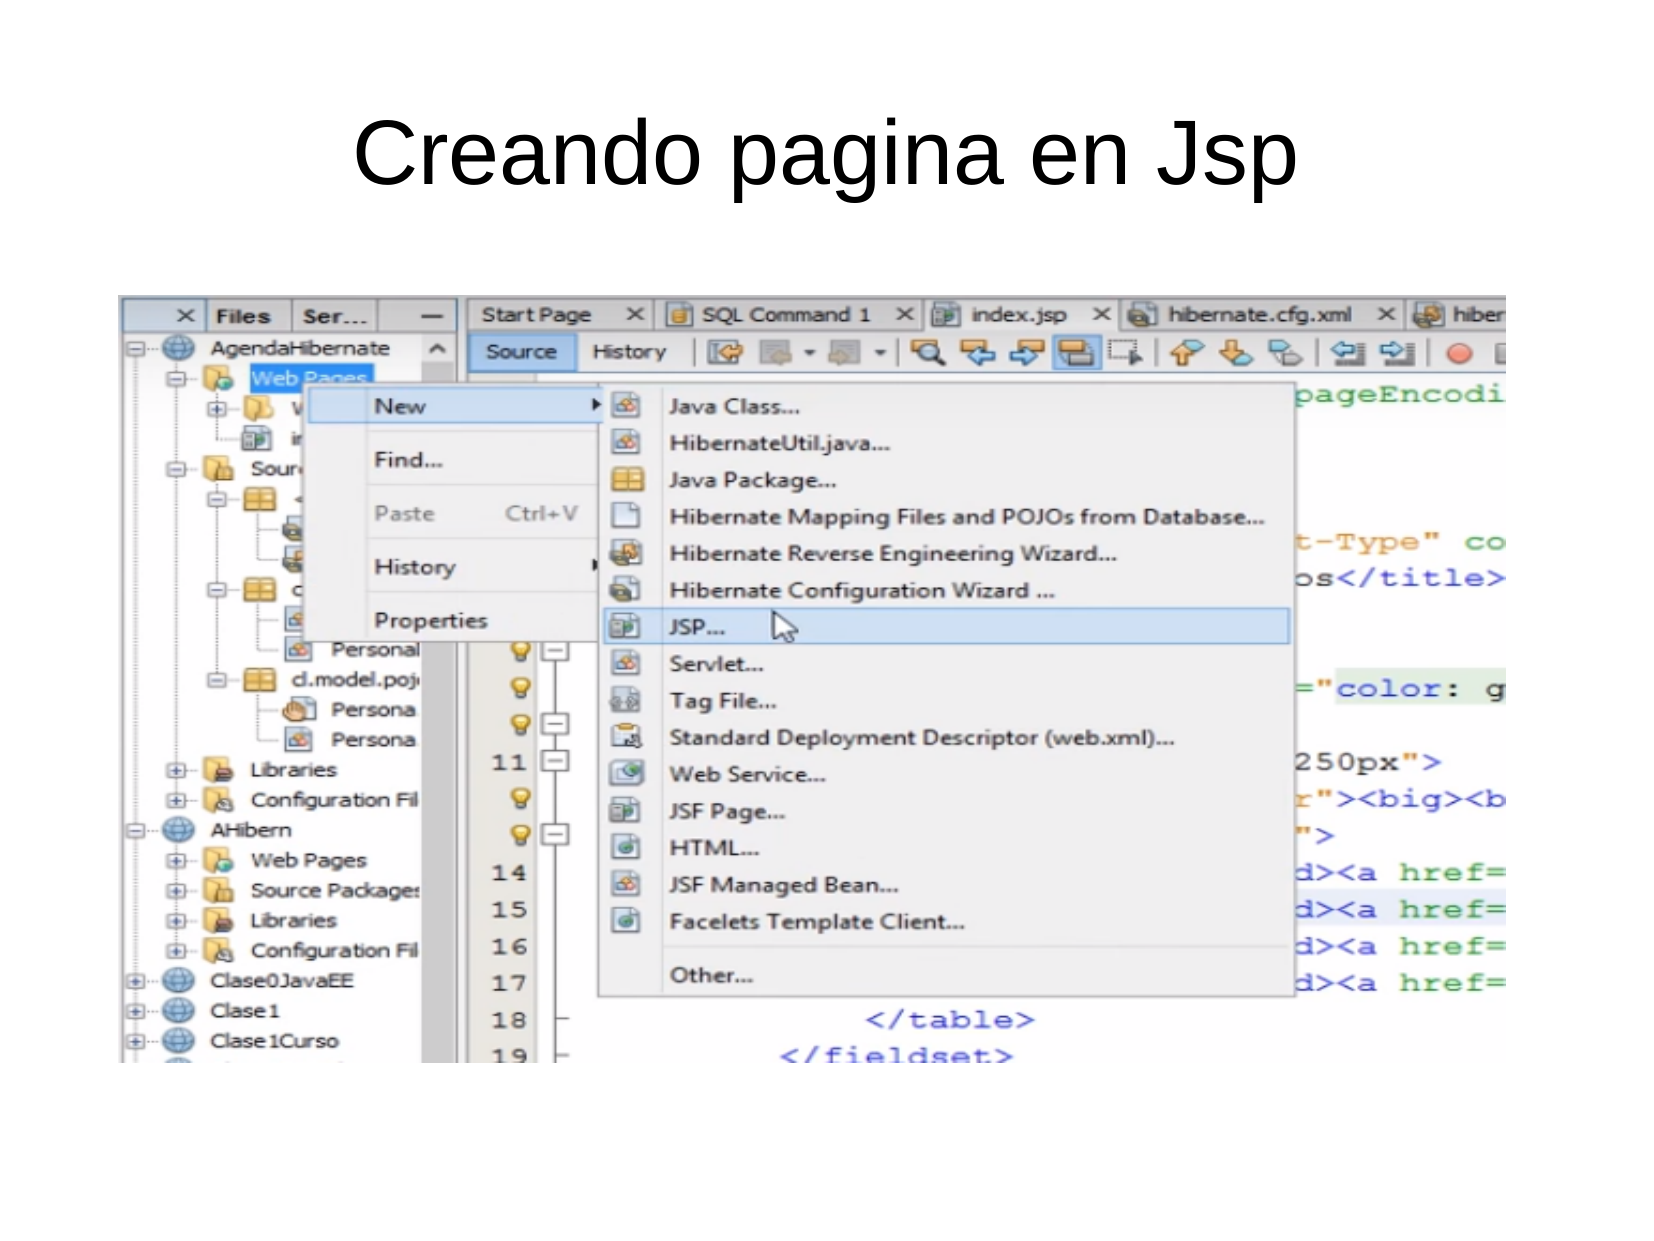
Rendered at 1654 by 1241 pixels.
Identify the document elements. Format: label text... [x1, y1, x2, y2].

picture [118, 295, 1506, 1063]
title Creando pagina en Jsp [82, 49, 1571, 257]
